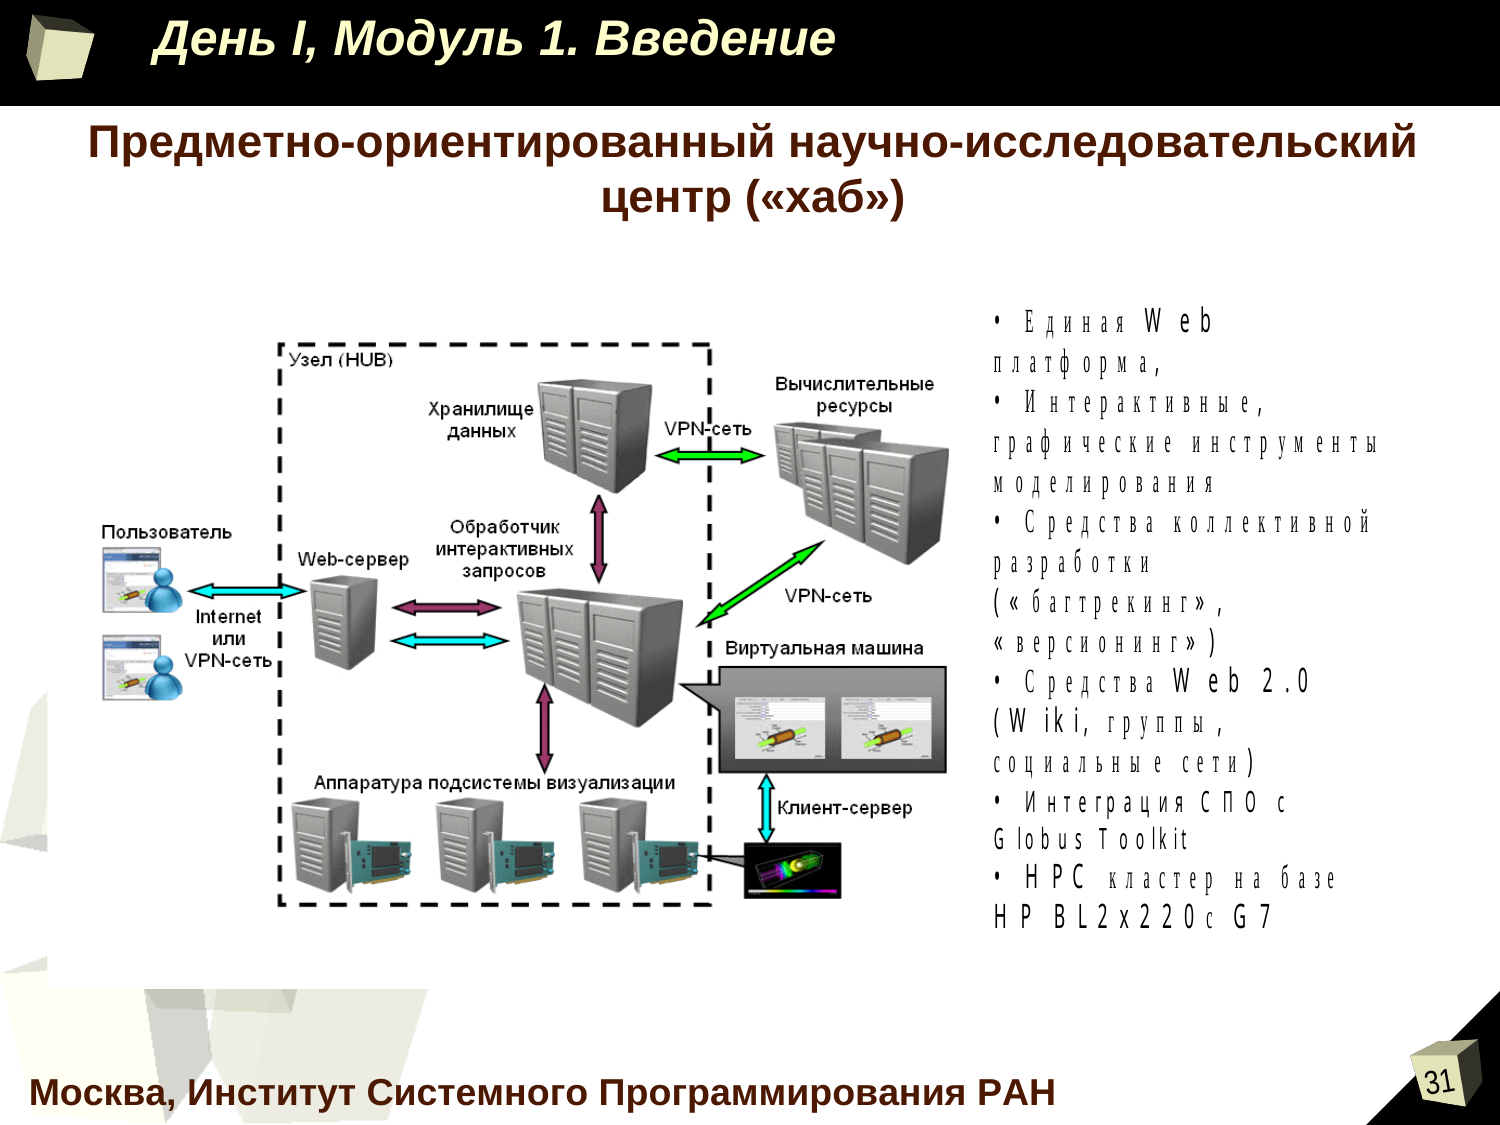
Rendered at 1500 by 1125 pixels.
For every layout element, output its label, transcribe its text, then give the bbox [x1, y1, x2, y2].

picture [423, 1088, 433, 1102]
text_box Предметно-ориентированный научно-исследовательский центр («хаб») [5, 104, 1500, 230]
picture [0, 239, 1436, 1125]
